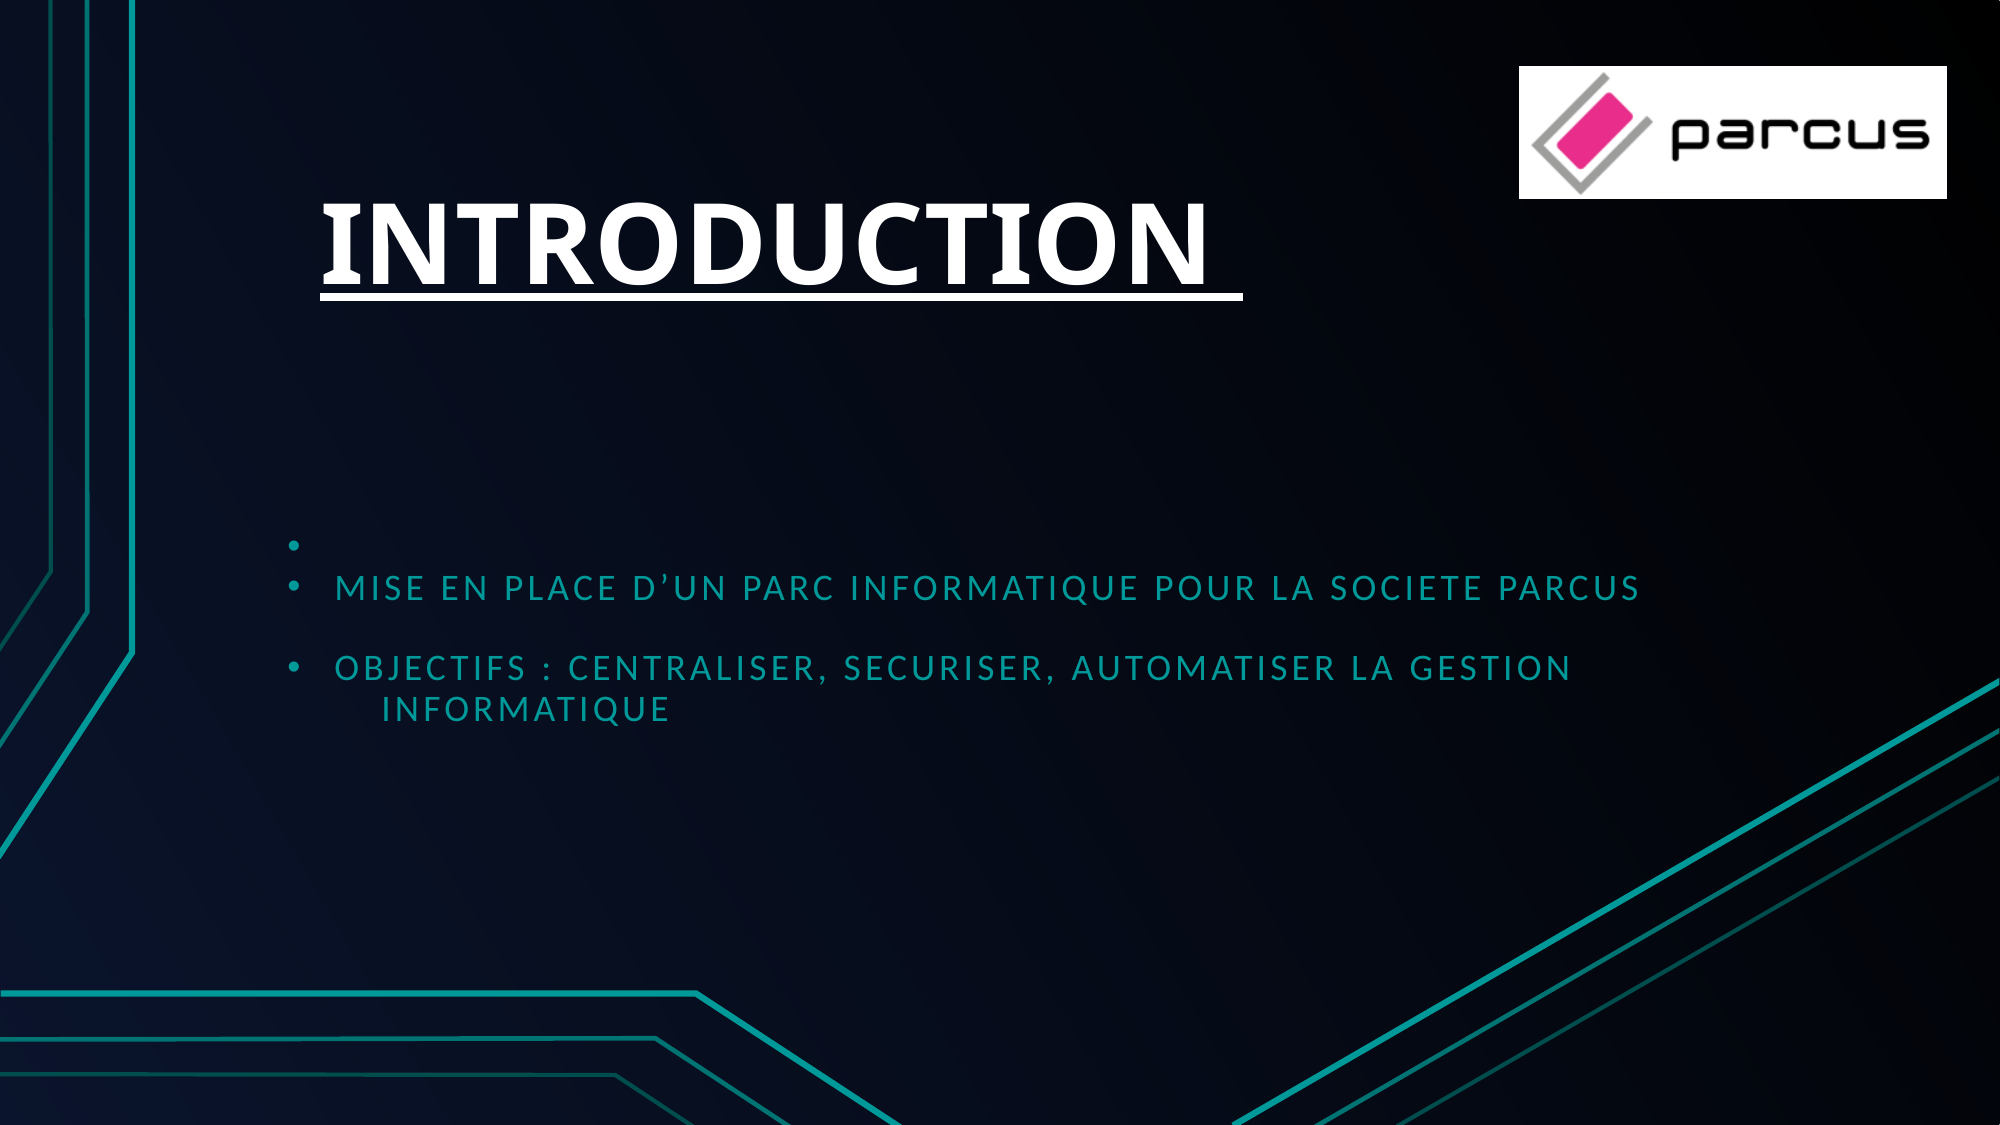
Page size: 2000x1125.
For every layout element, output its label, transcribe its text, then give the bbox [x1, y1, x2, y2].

subtitle MISE EN PLACE D’UN PARC INFORMATIQUE POUR LA SOCIETE PARCUS OBJECTIFS : CENTRALISER, SECURISER, AUTOMATISER LA GESTION INFORMATIQUE [267, 512, 1701, 801]
title INTRODUCTION [299, 125, 1733, 454]
picture [1519, 66, 1947, 199]
